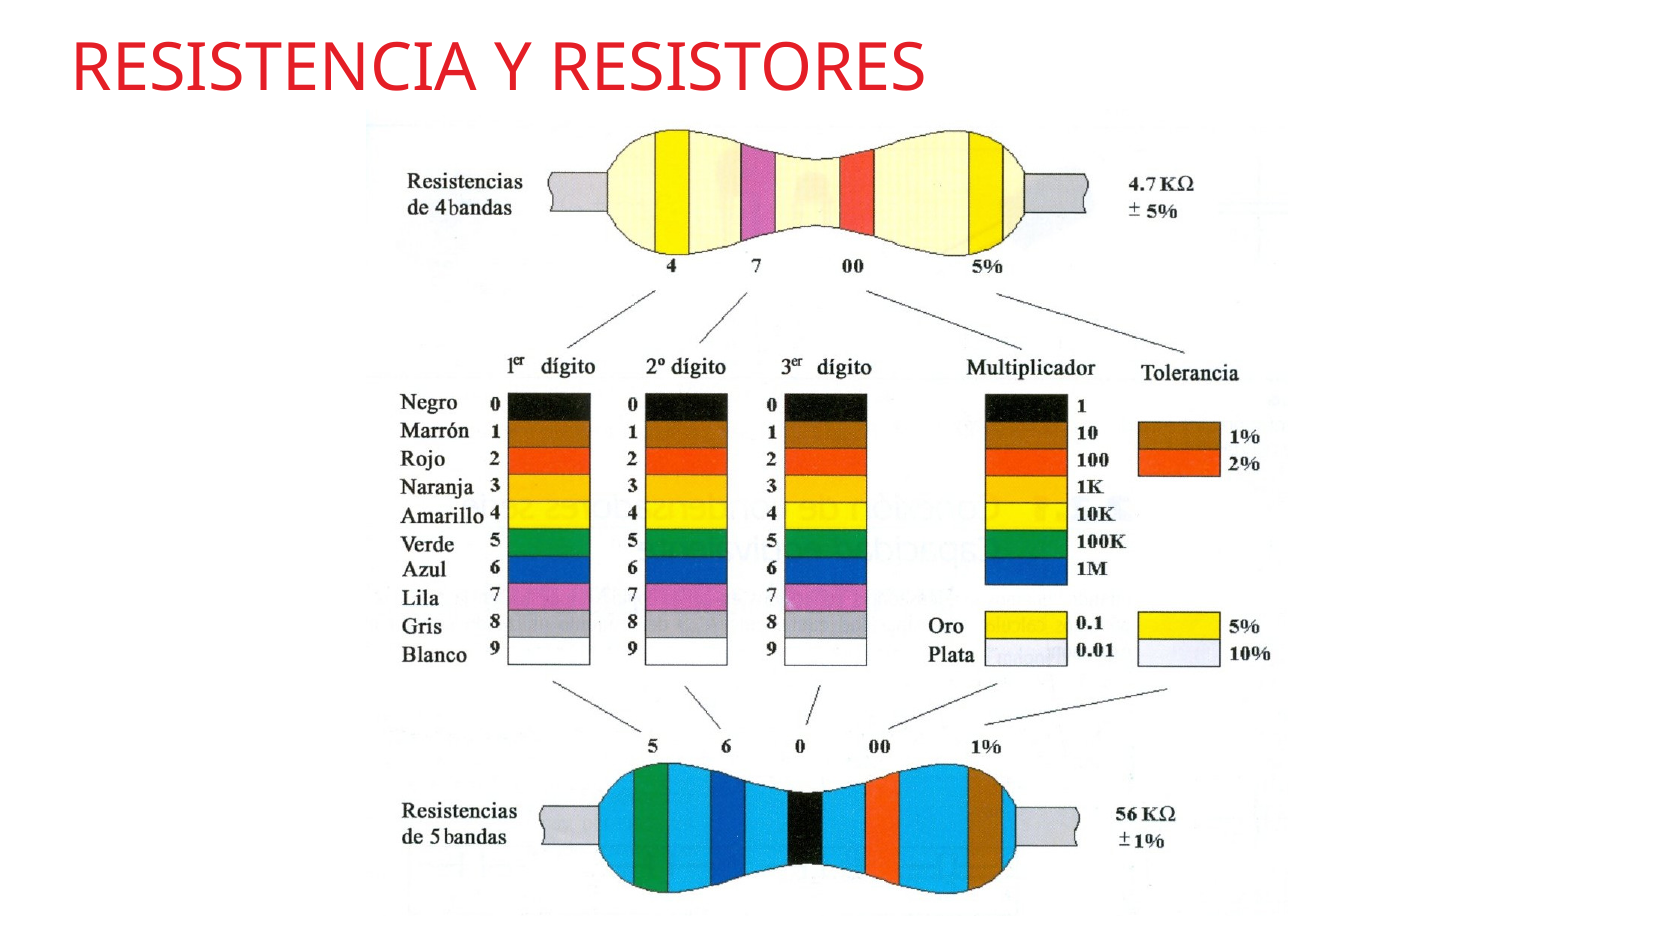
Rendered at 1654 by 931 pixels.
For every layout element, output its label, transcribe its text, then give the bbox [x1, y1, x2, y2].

picture [366, 118, 1288, 916]
title RESISTENCIA Y RESISTORES [70, 11, 1347, 118]
